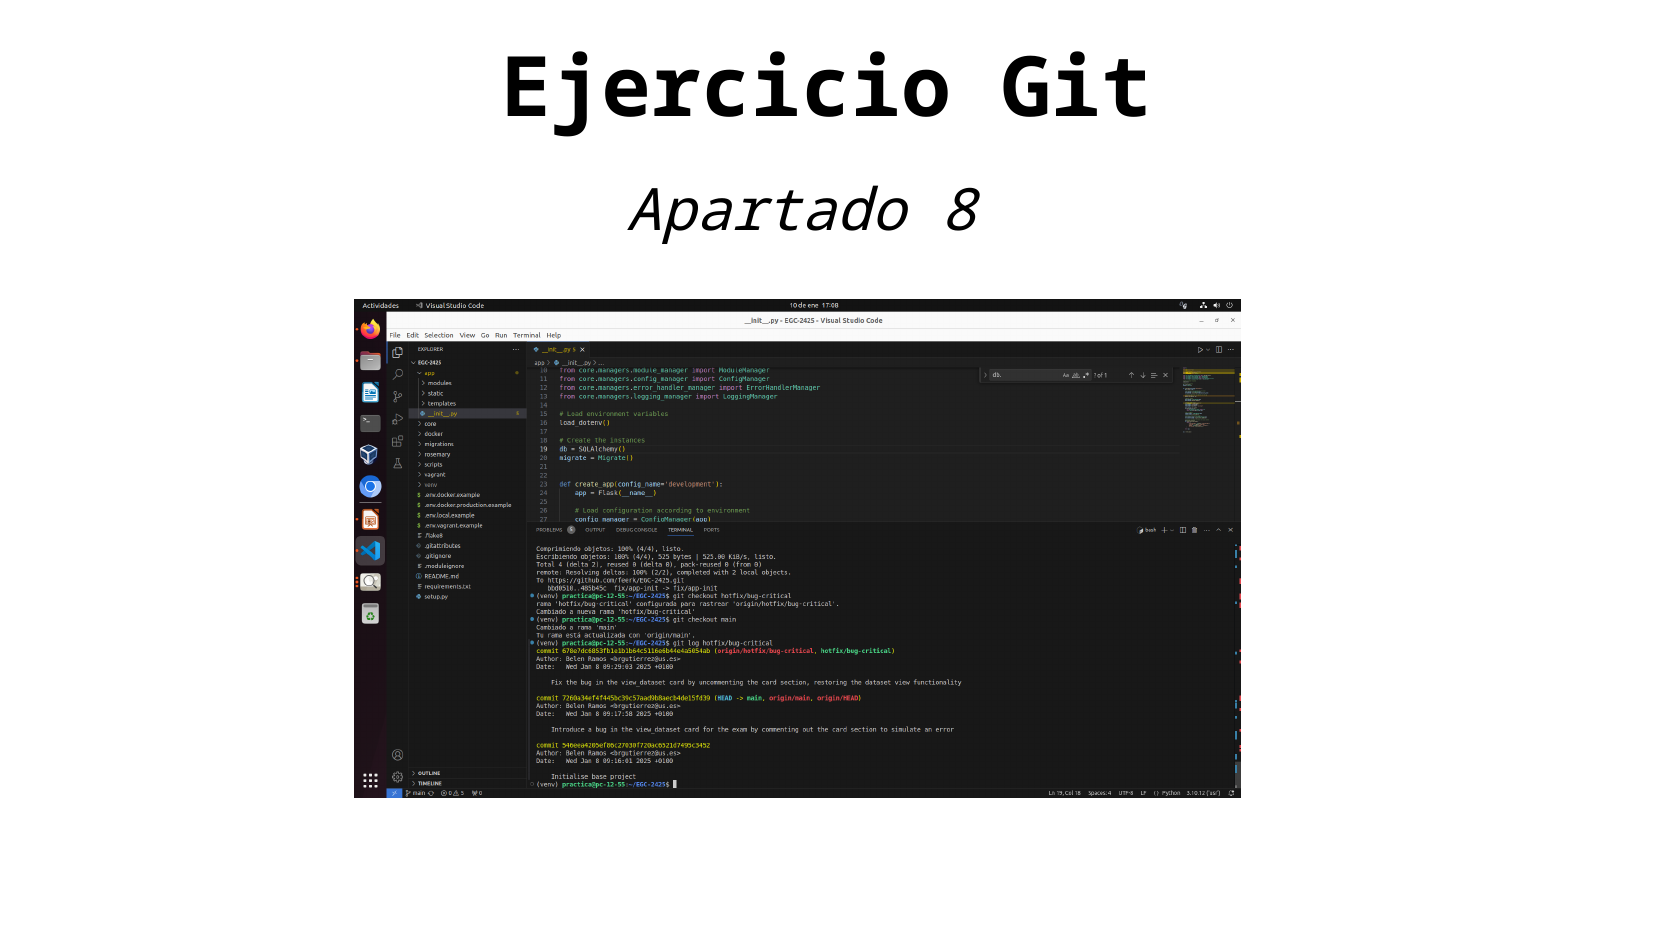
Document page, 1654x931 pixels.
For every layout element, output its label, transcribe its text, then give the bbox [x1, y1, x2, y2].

subtitle [82, 217, 1571, 758]
title Ejercicio Git Apartado 8 [82, 57, 1571, 217]
picture [354, 299, 1241, 798]
